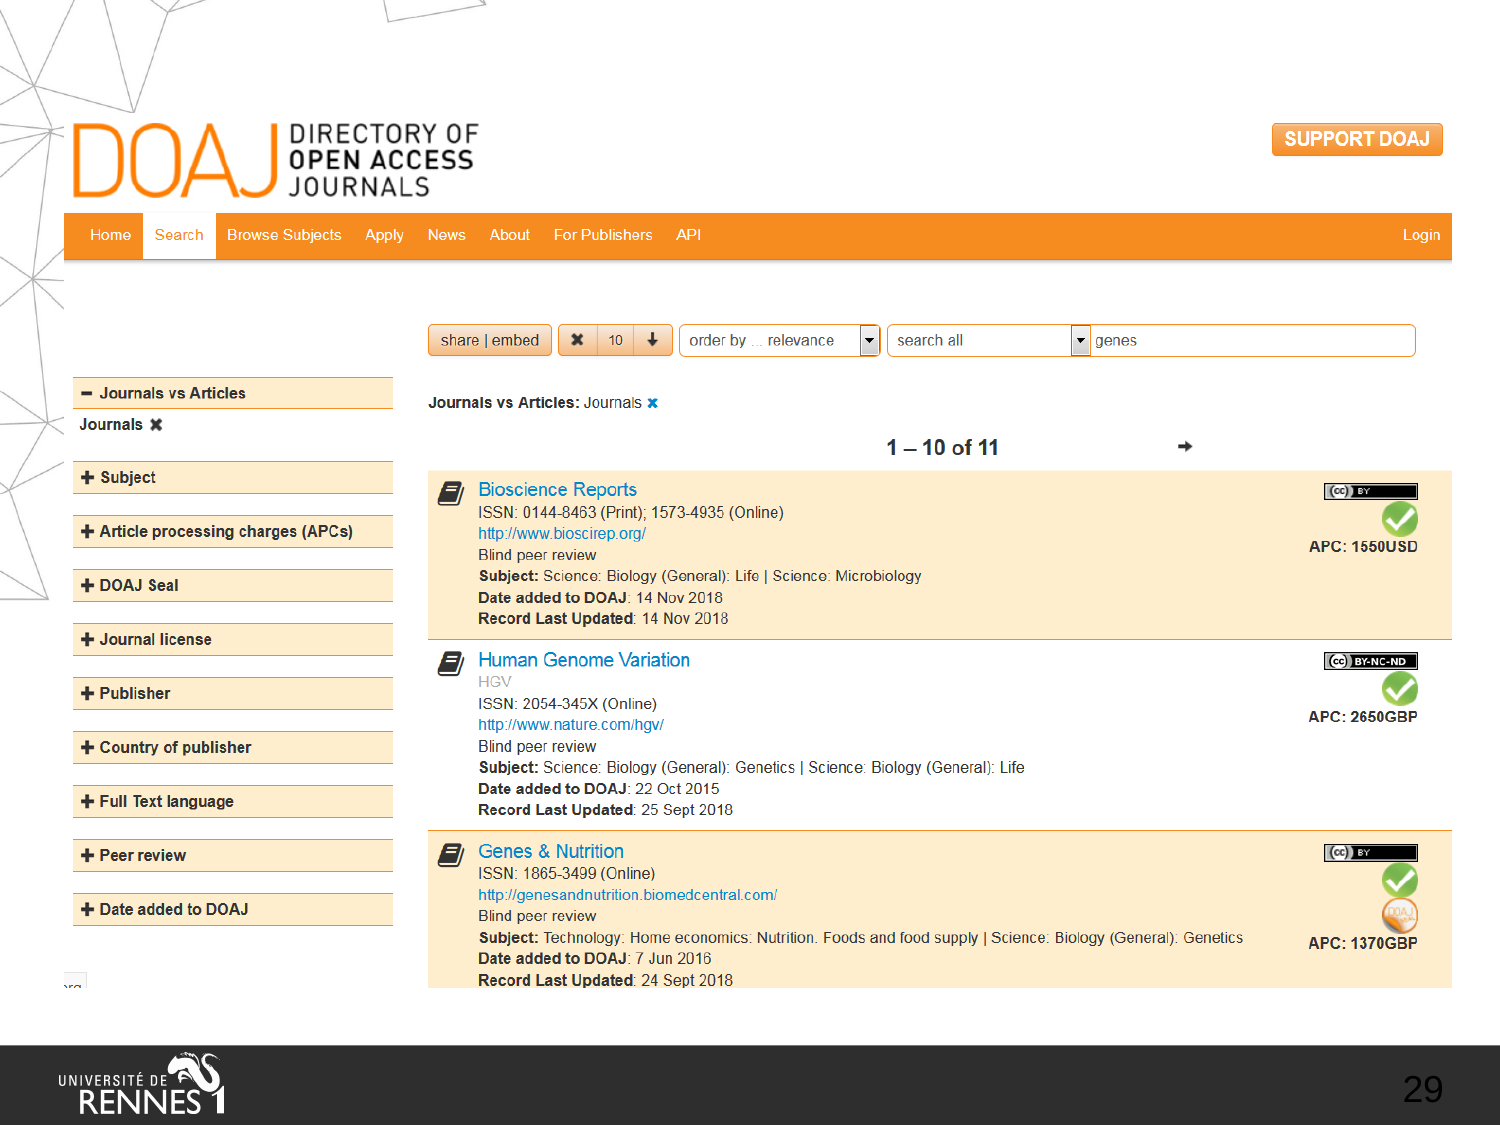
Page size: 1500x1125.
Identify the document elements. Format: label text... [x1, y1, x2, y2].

picture [59, 1052, 224, 1114]
picture [0, 0, 1500, 1045]
text_box 1 [1257, 1057, 1459, 1118]
